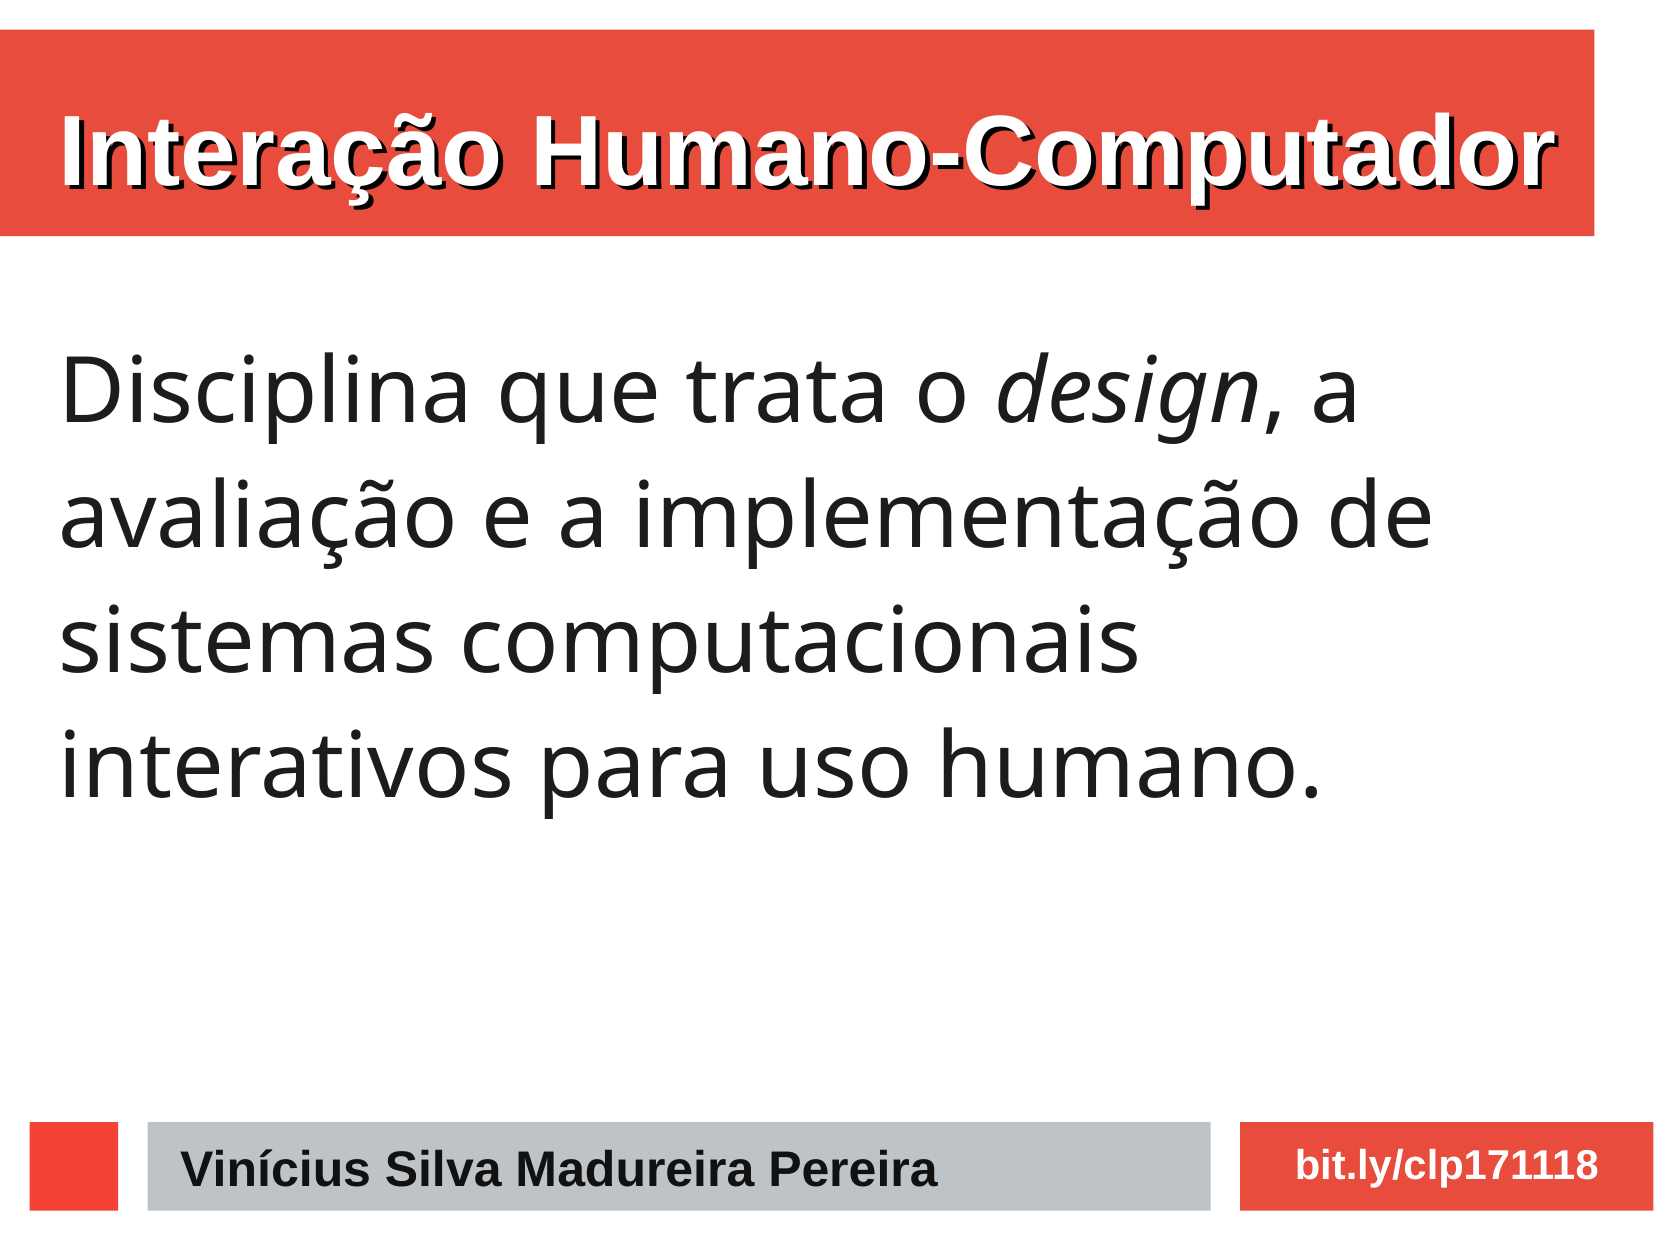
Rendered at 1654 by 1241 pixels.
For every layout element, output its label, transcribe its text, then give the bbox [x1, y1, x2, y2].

text_box bit.ly/clp171118 [1228, 1133, 1654, 1205]
title Interação Humano-Computador [59, 59, 1595, 207]
text_box Vinícius Silva Madureira Pereira [165, 1133, 1170, 1205]
list Disciplina que trata o design, a avaliação e a implementação de sistemas computacionais interativos para uso humano. [59, 324, 1565, 1093]
